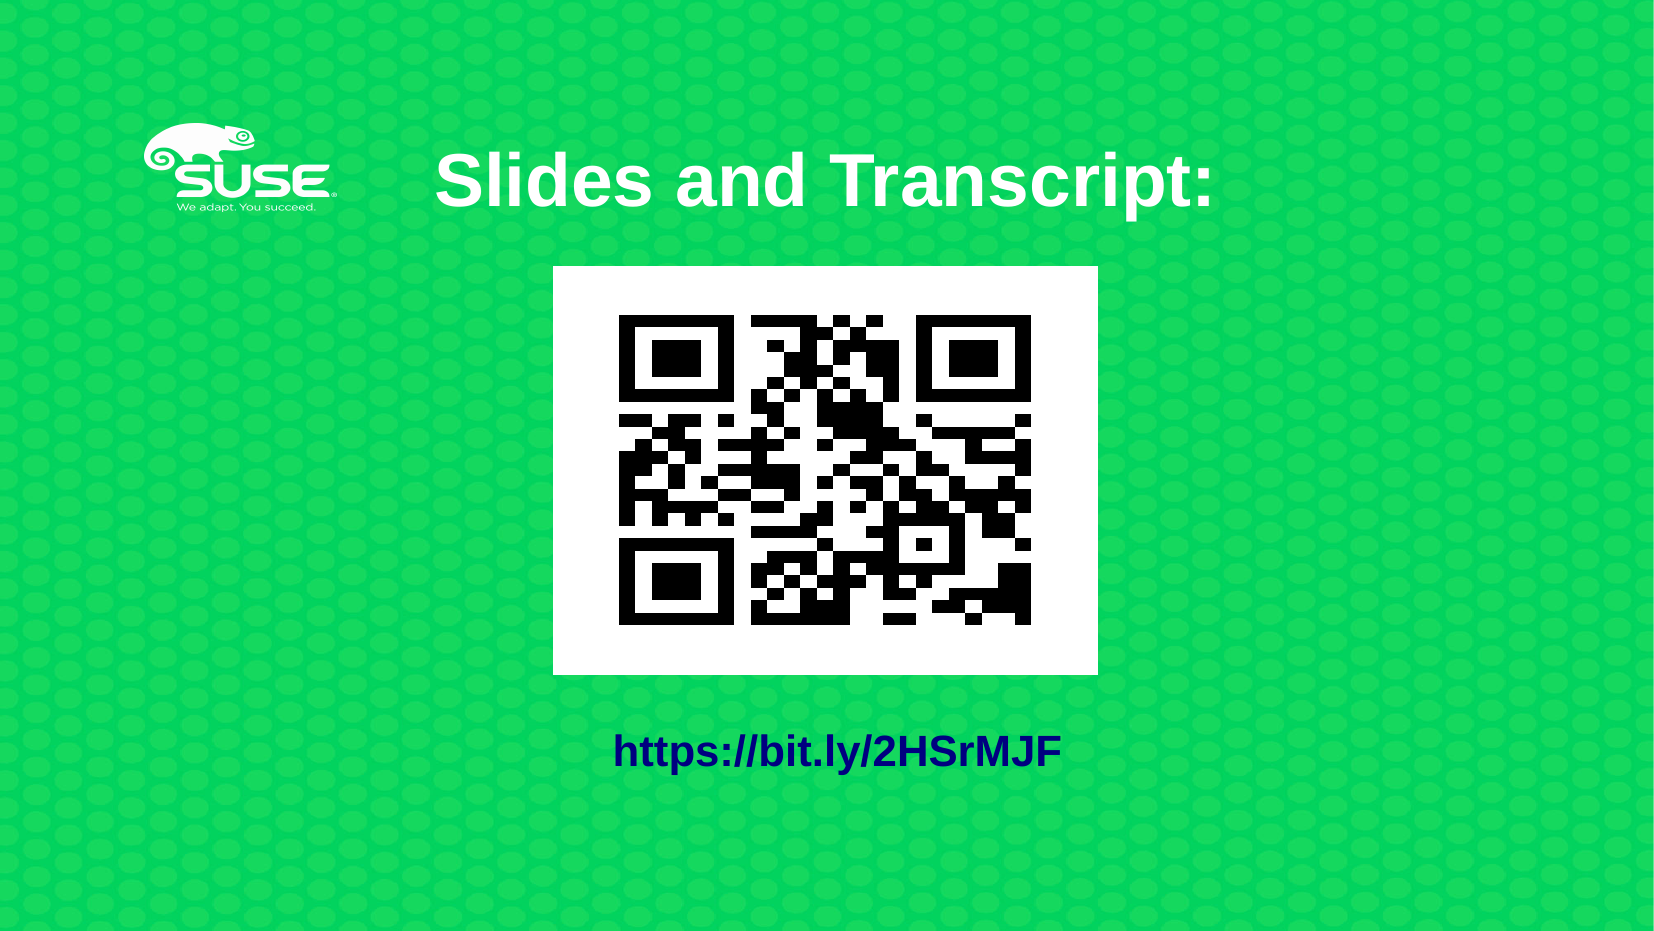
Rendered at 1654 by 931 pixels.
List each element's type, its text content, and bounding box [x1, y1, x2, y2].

picture [0, 0, 1654, 931]
text_box https://bit.ly/2HSrMJF [477, 720, 1198, 784]
title Slides and Transcript: [121, 138, 1531, 307]
